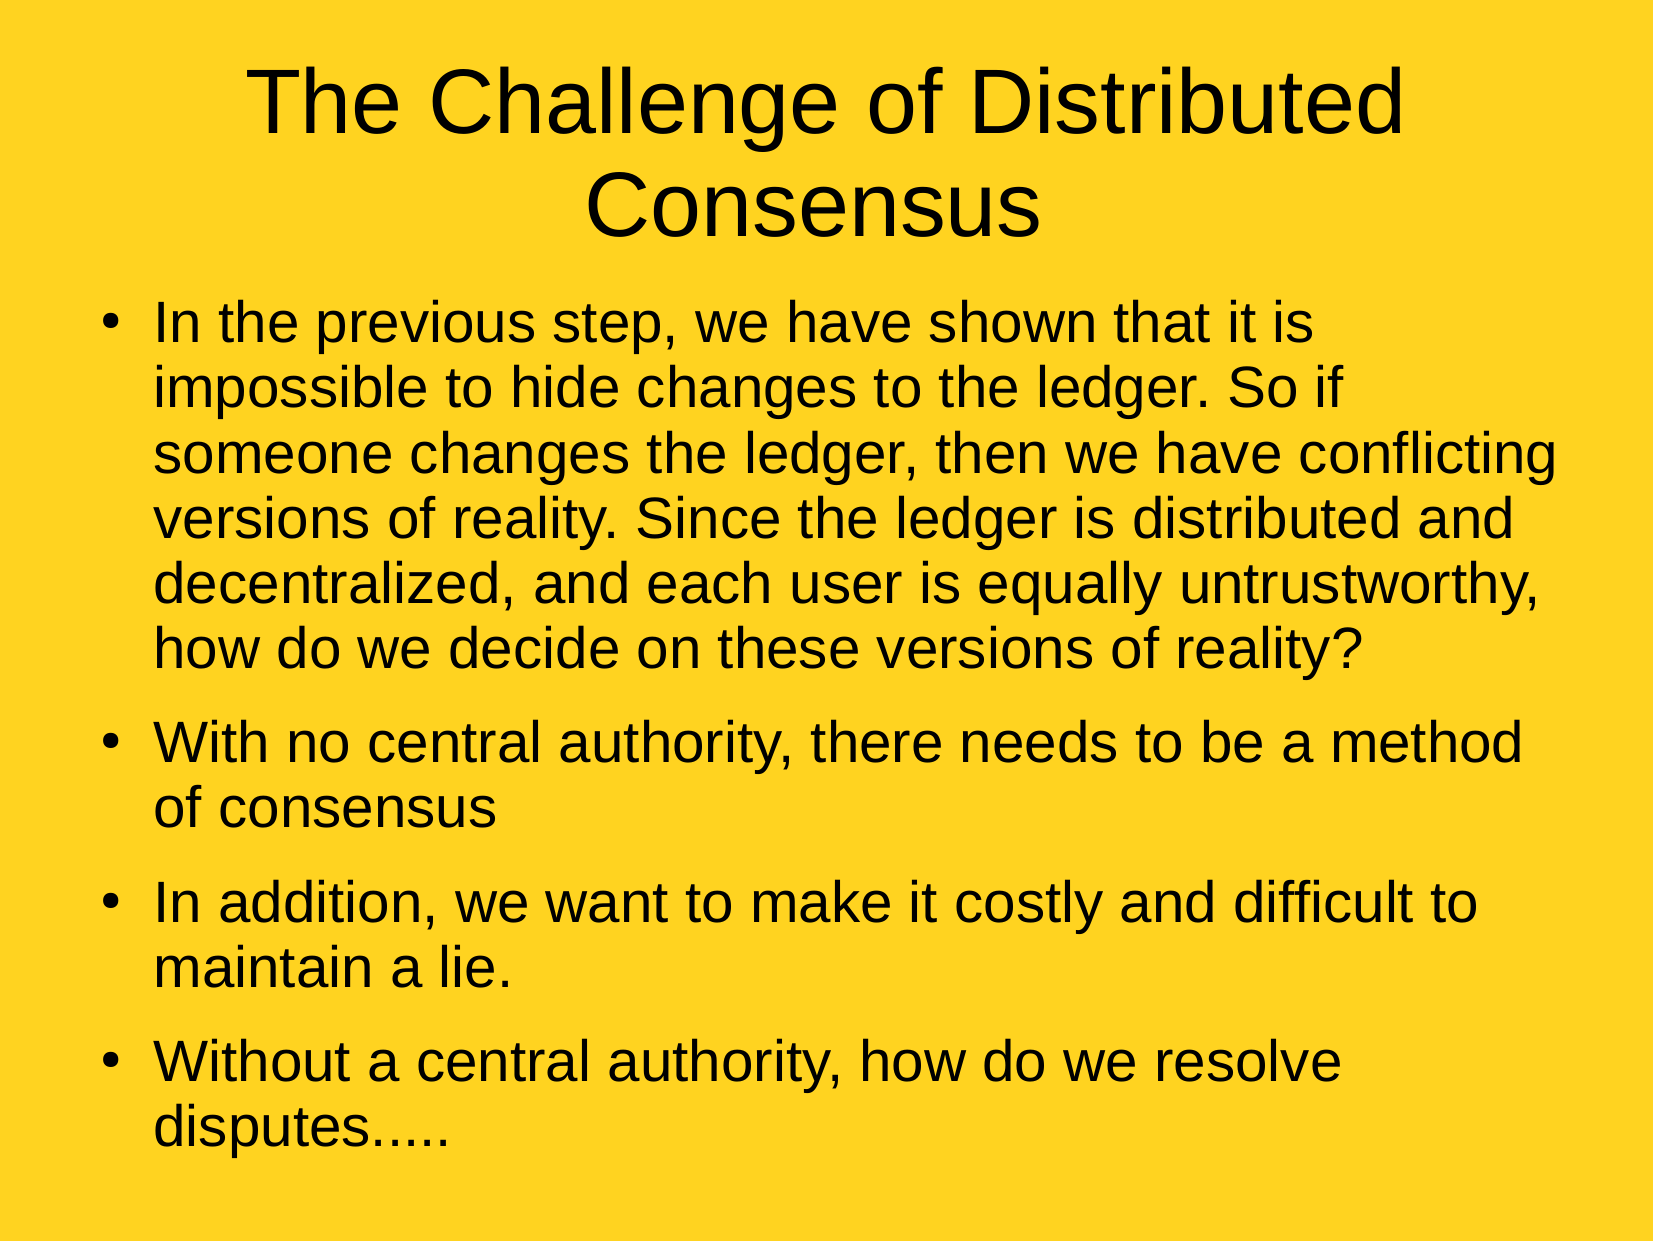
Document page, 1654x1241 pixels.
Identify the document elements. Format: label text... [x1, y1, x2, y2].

list In the previous step, we have shown that it is impossible to hide changes to the ledger. So if someone changes the ledger, then we have conflicting versions of reality. Since the ledger is distributed and decentralized, and each user is equally untrustworthy, how do we decide on these versions of reality? With no central authority, there needs to be a method of consensus In addition, we want to make it costly and difficult to maintain a lie. Without a central authority, how do we resolve disputes..... [82, 290, 1571, 1202]
title The Challenge of Distributed Consensus [82, 49, 1571, 257]
